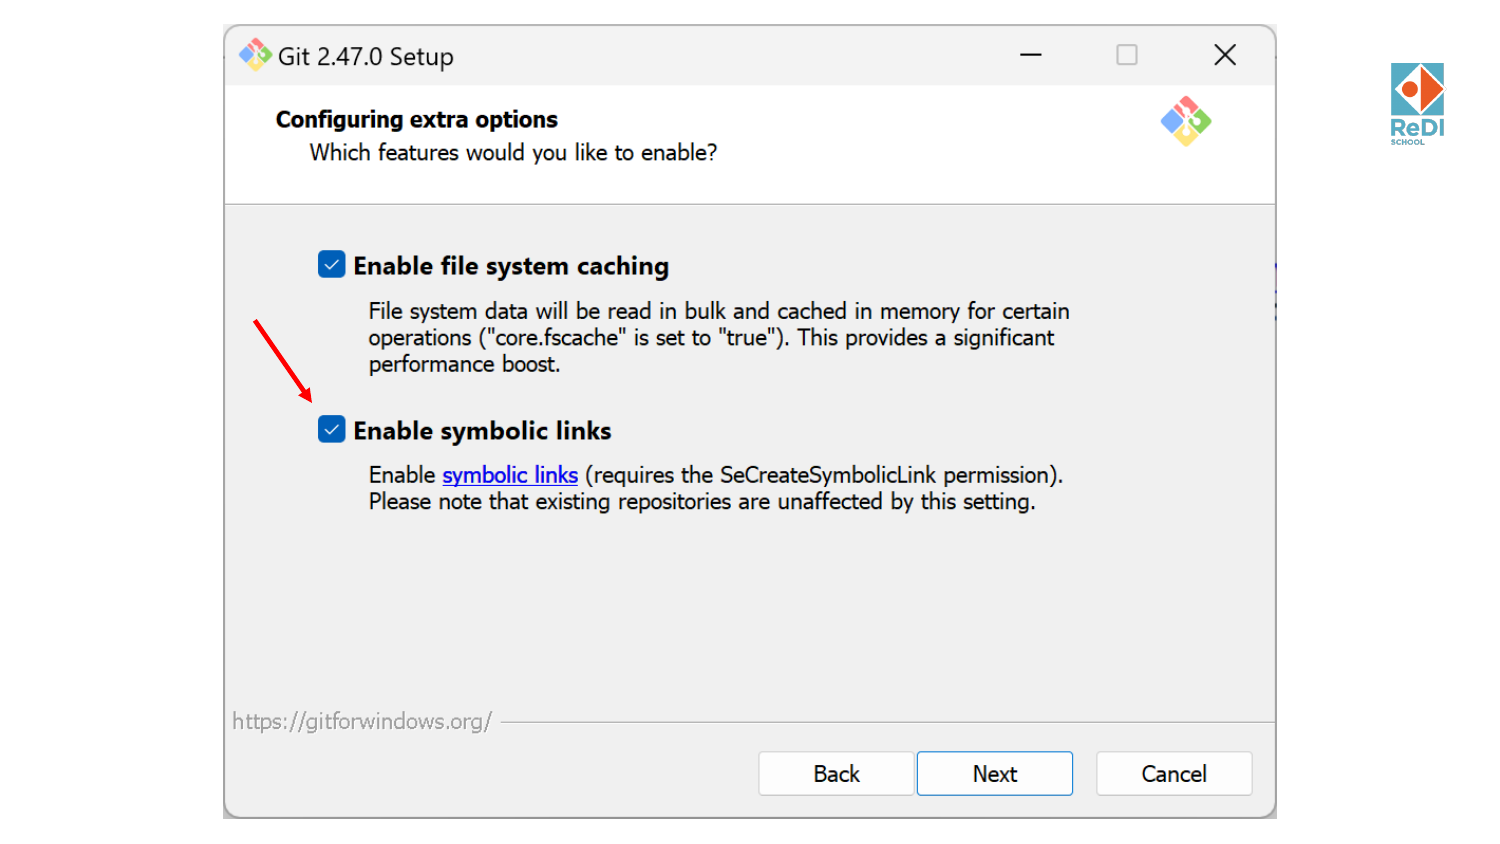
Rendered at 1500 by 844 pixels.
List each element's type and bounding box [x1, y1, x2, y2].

picture [1391, 63, 1447, 145]
picture [223, 24, 1277, 819]
